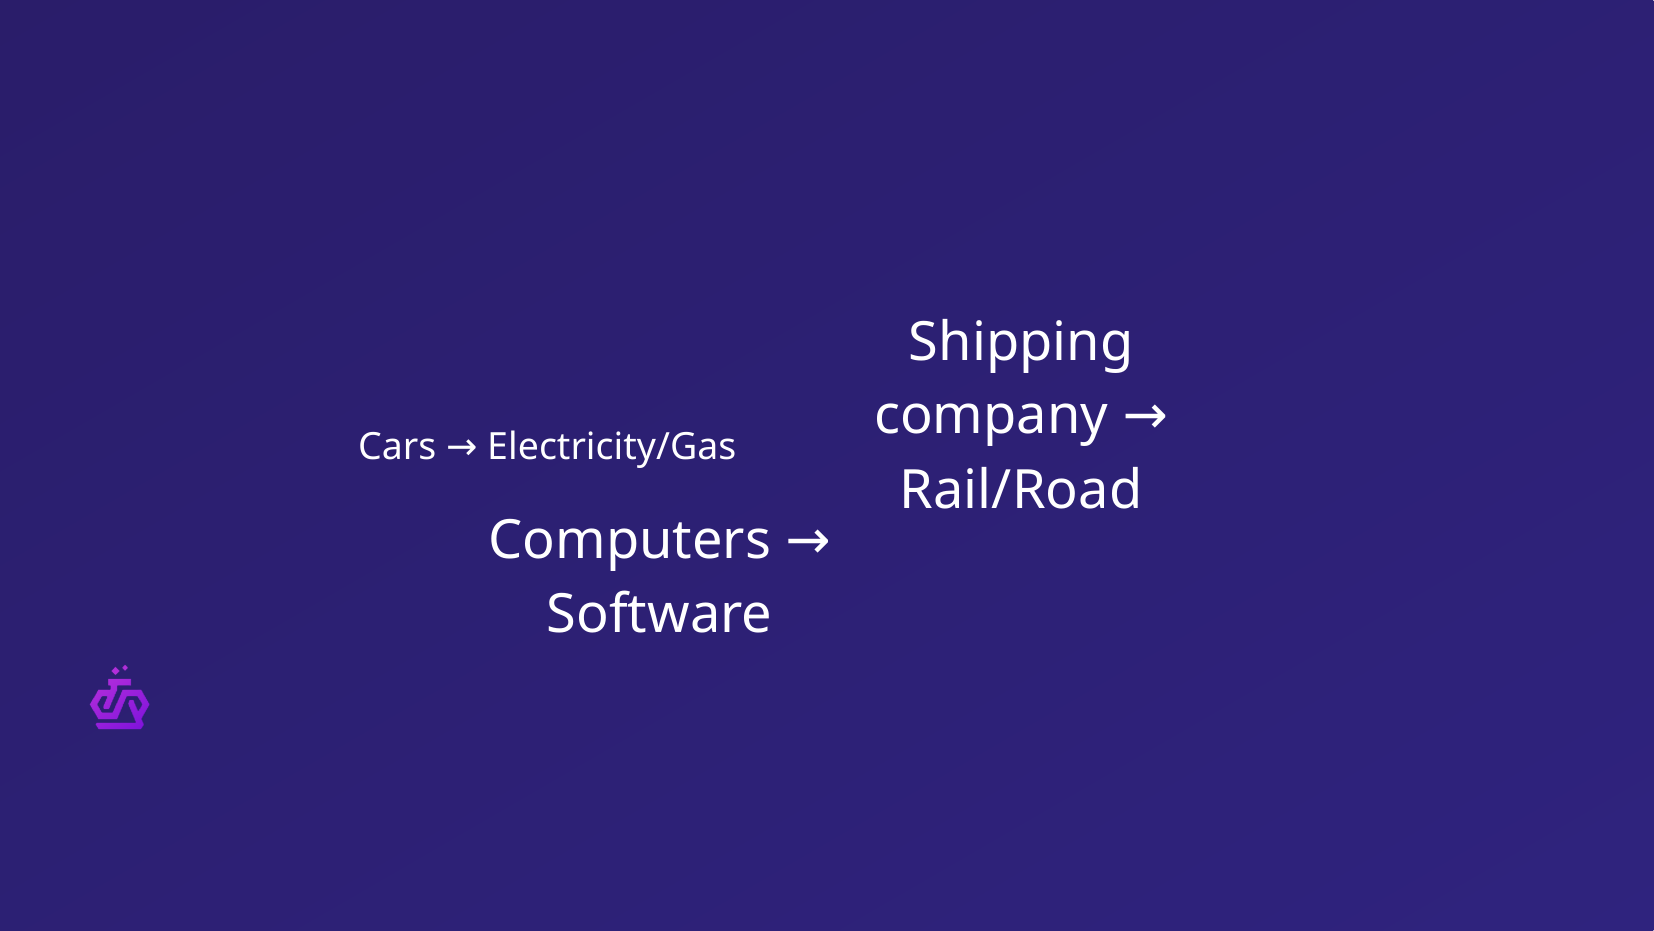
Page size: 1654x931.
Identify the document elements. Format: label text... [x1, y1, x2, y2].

text_box Computers → Software [416, 501, 904, 648]
text_box Cars → Electricity/Gas [303, 415, 777, 476]
picture [70, 643, 151, 755]
text_box Shipping company → Rail/Road [777, 307, 1265, 519]
